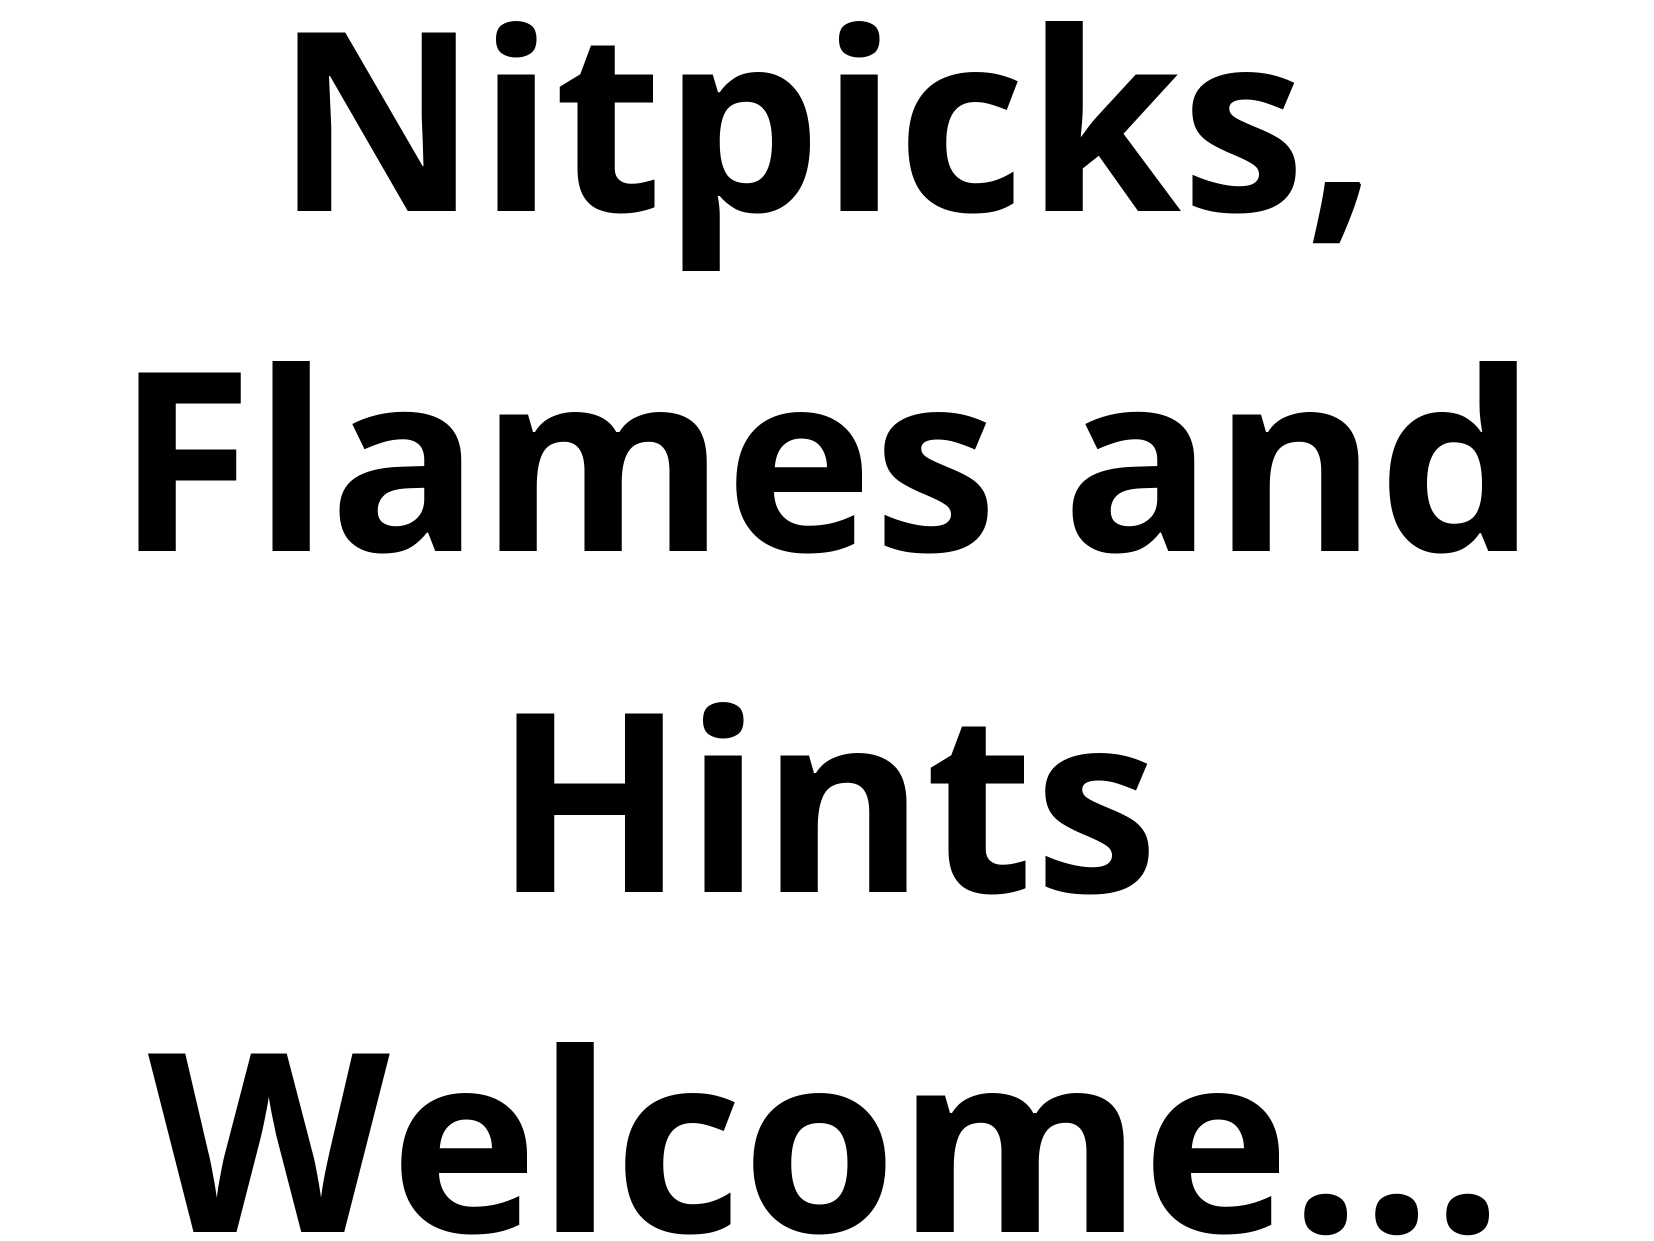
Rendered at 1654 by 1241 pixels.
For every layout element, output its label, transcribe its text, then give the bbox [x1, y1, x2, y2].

title Nitpicks, Flames and Hints Welcome... [82, 49, 1571, 1201]
